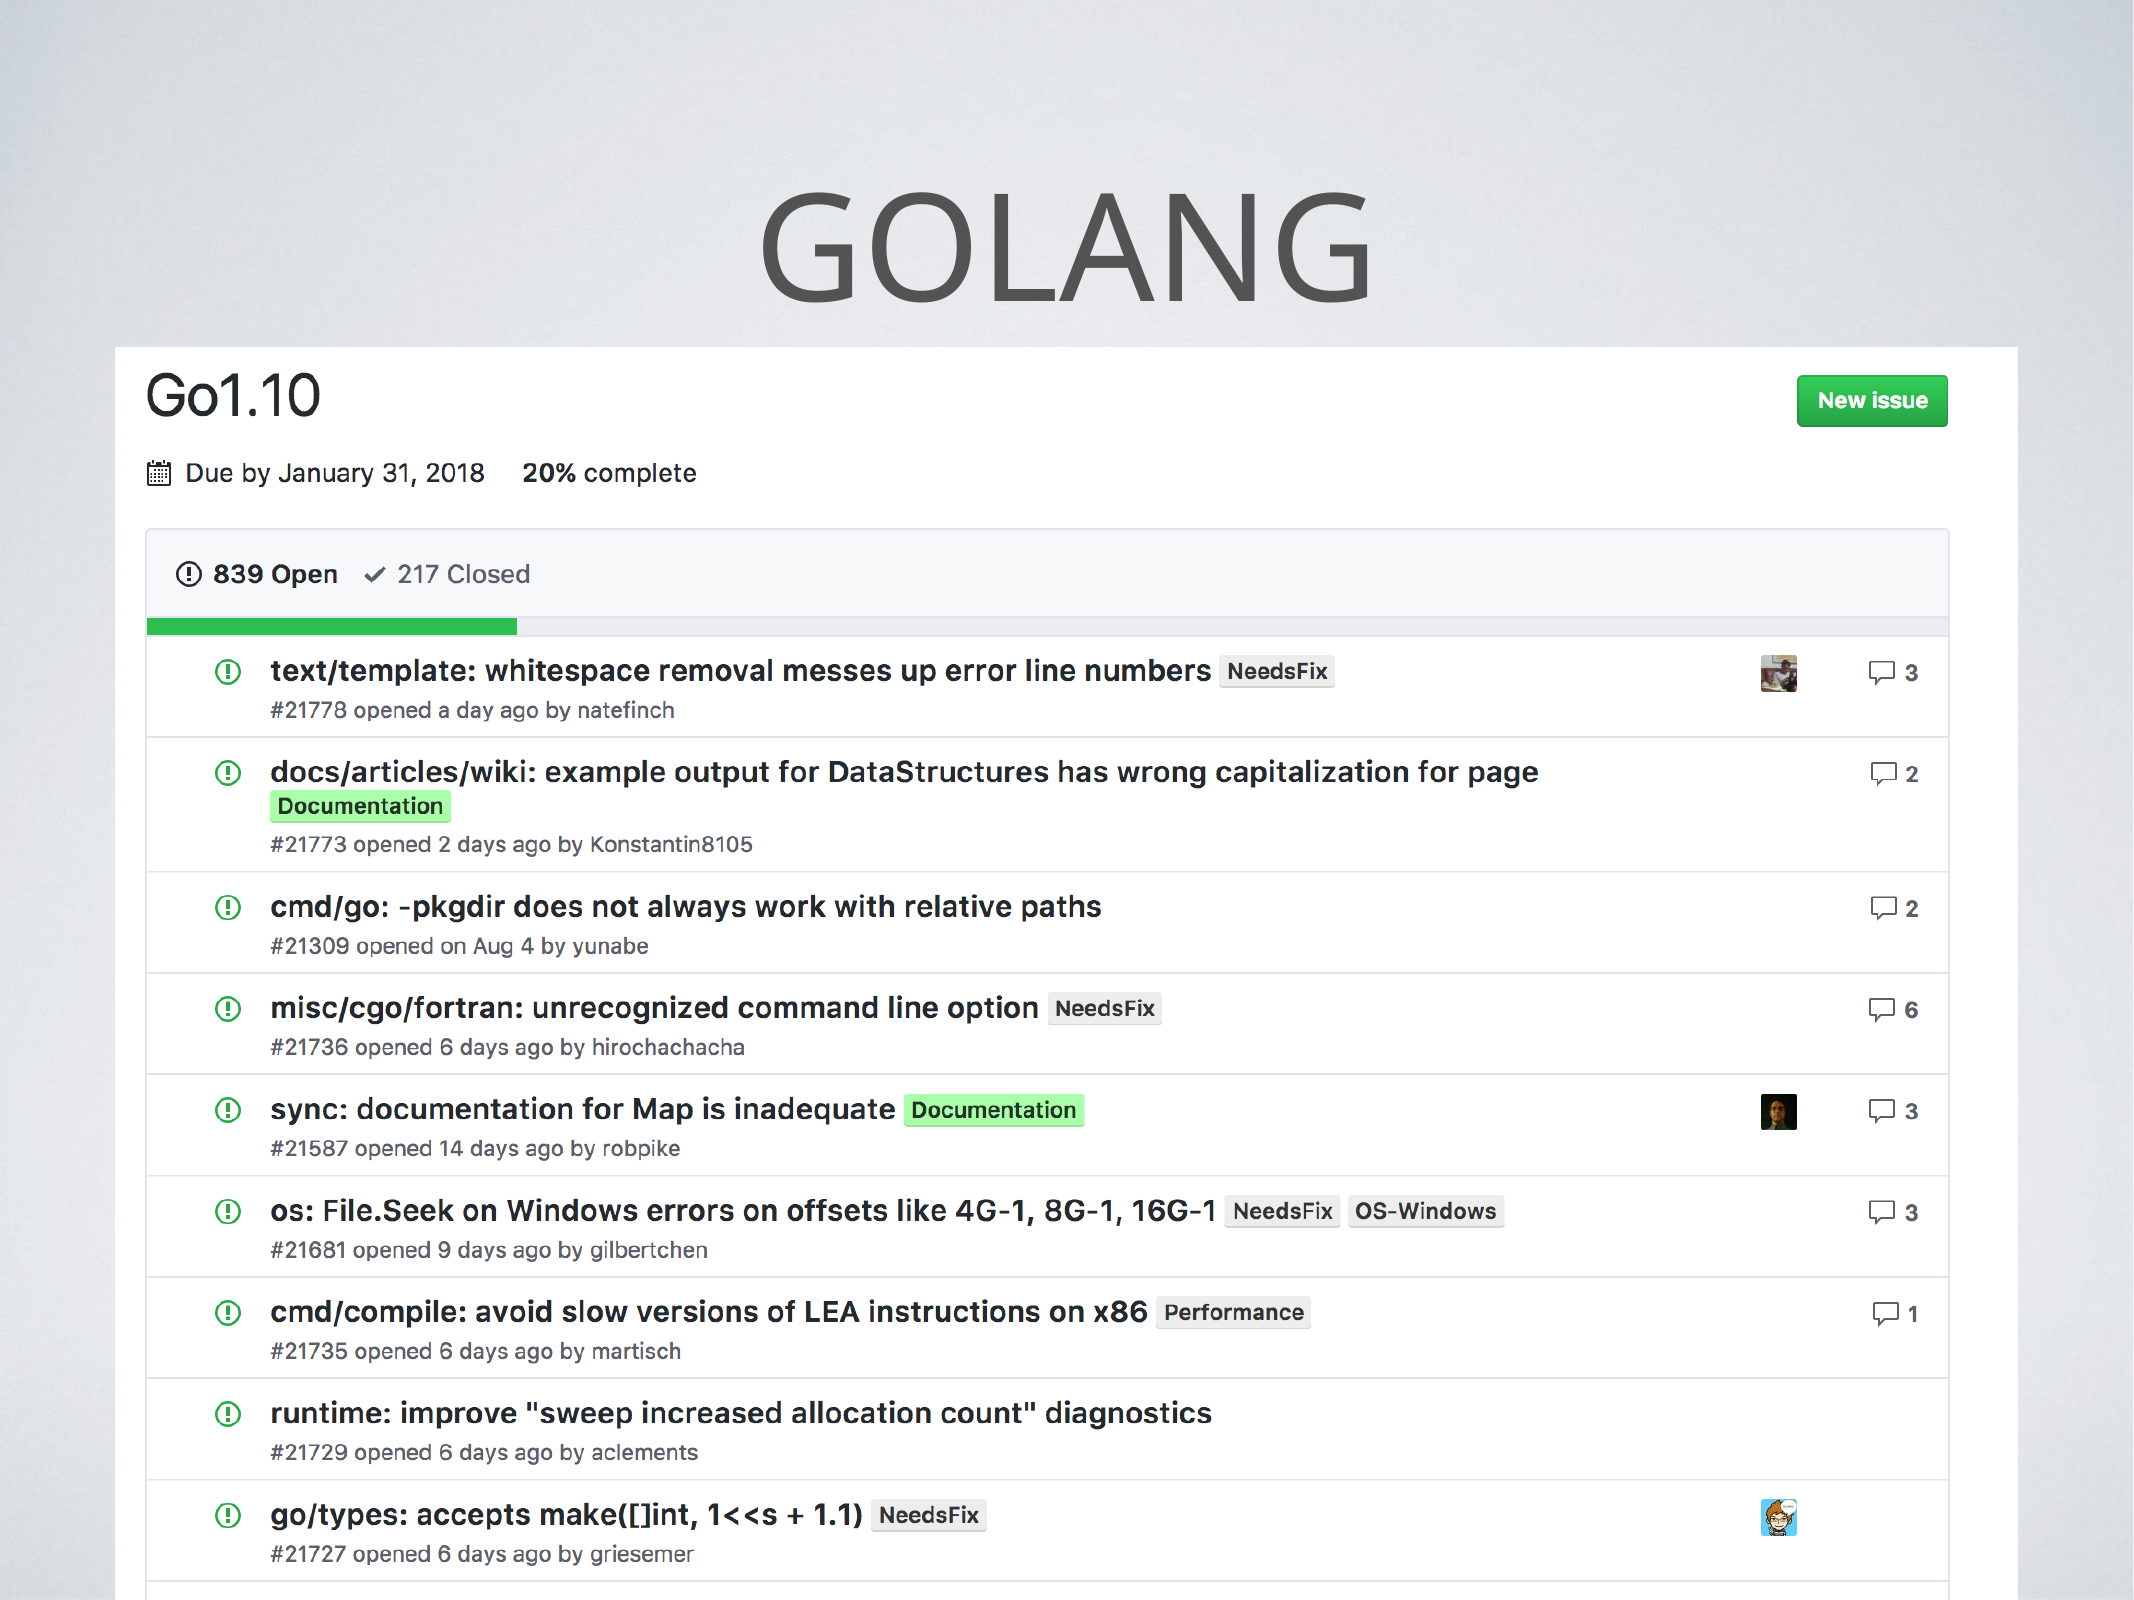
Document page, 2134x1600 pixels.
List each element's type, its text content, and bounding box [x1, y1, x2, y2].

title Golang [58, 41, 2075, 442]
picture [0, 0, 2134, 1600]
